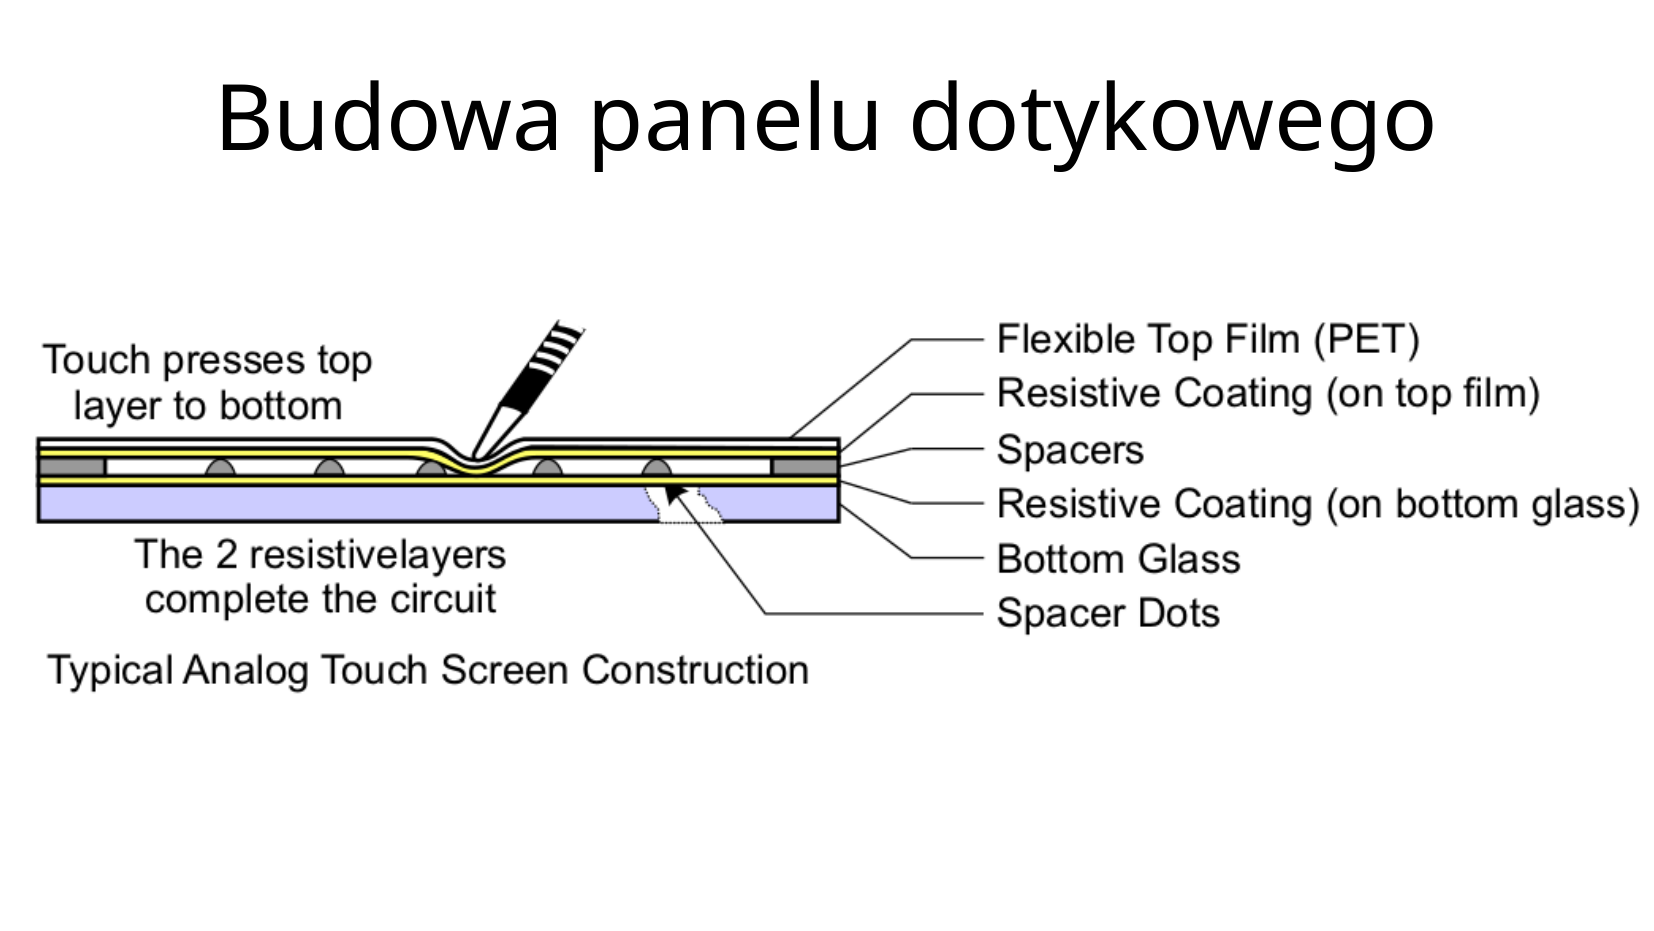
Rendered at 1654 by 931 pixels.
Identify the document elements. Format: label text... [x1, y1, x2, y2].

picture [23, 307, 1644, 695]
title Budowa panelu dotykowego [82, 37, 1571, 193]
